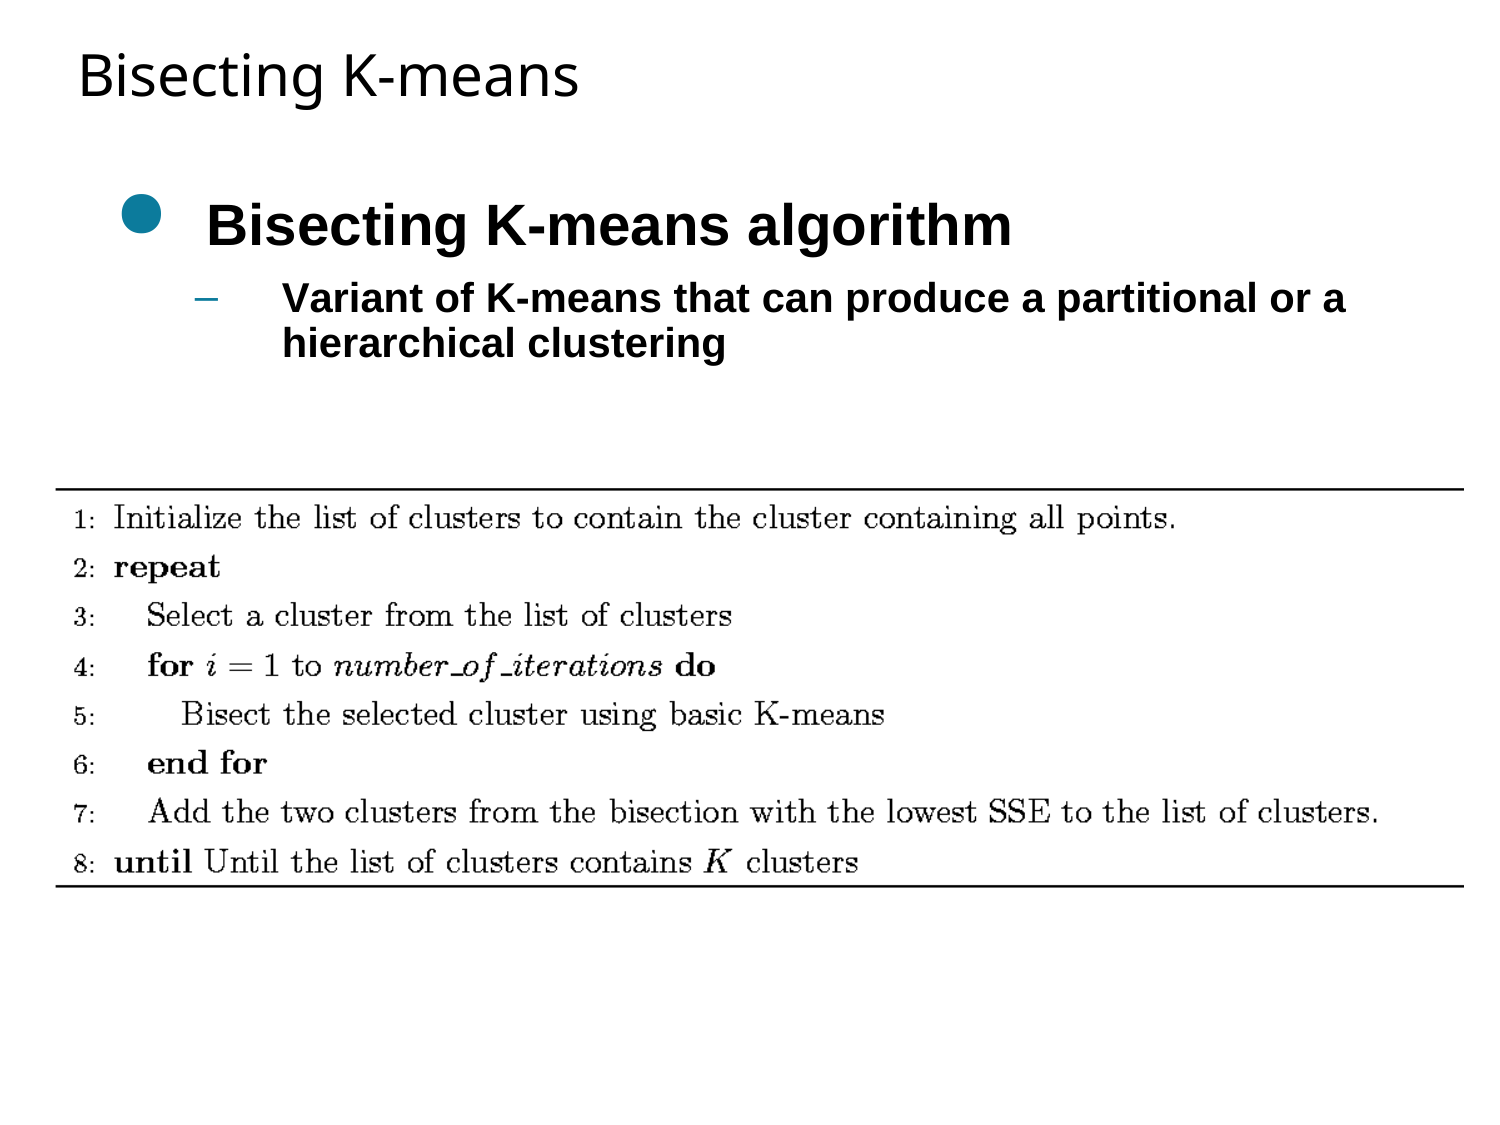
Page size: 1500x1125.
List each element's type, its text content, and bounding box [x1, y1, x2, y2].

chart [37, 487, 1464, 914]
text_box Bisecting K-means [62, 24, 1421, 116]
text_box Bisecting K-means algorithm Variant of K-means that can produce a partitional or a hierarchical clustering [104, 187, 1418, 348]
